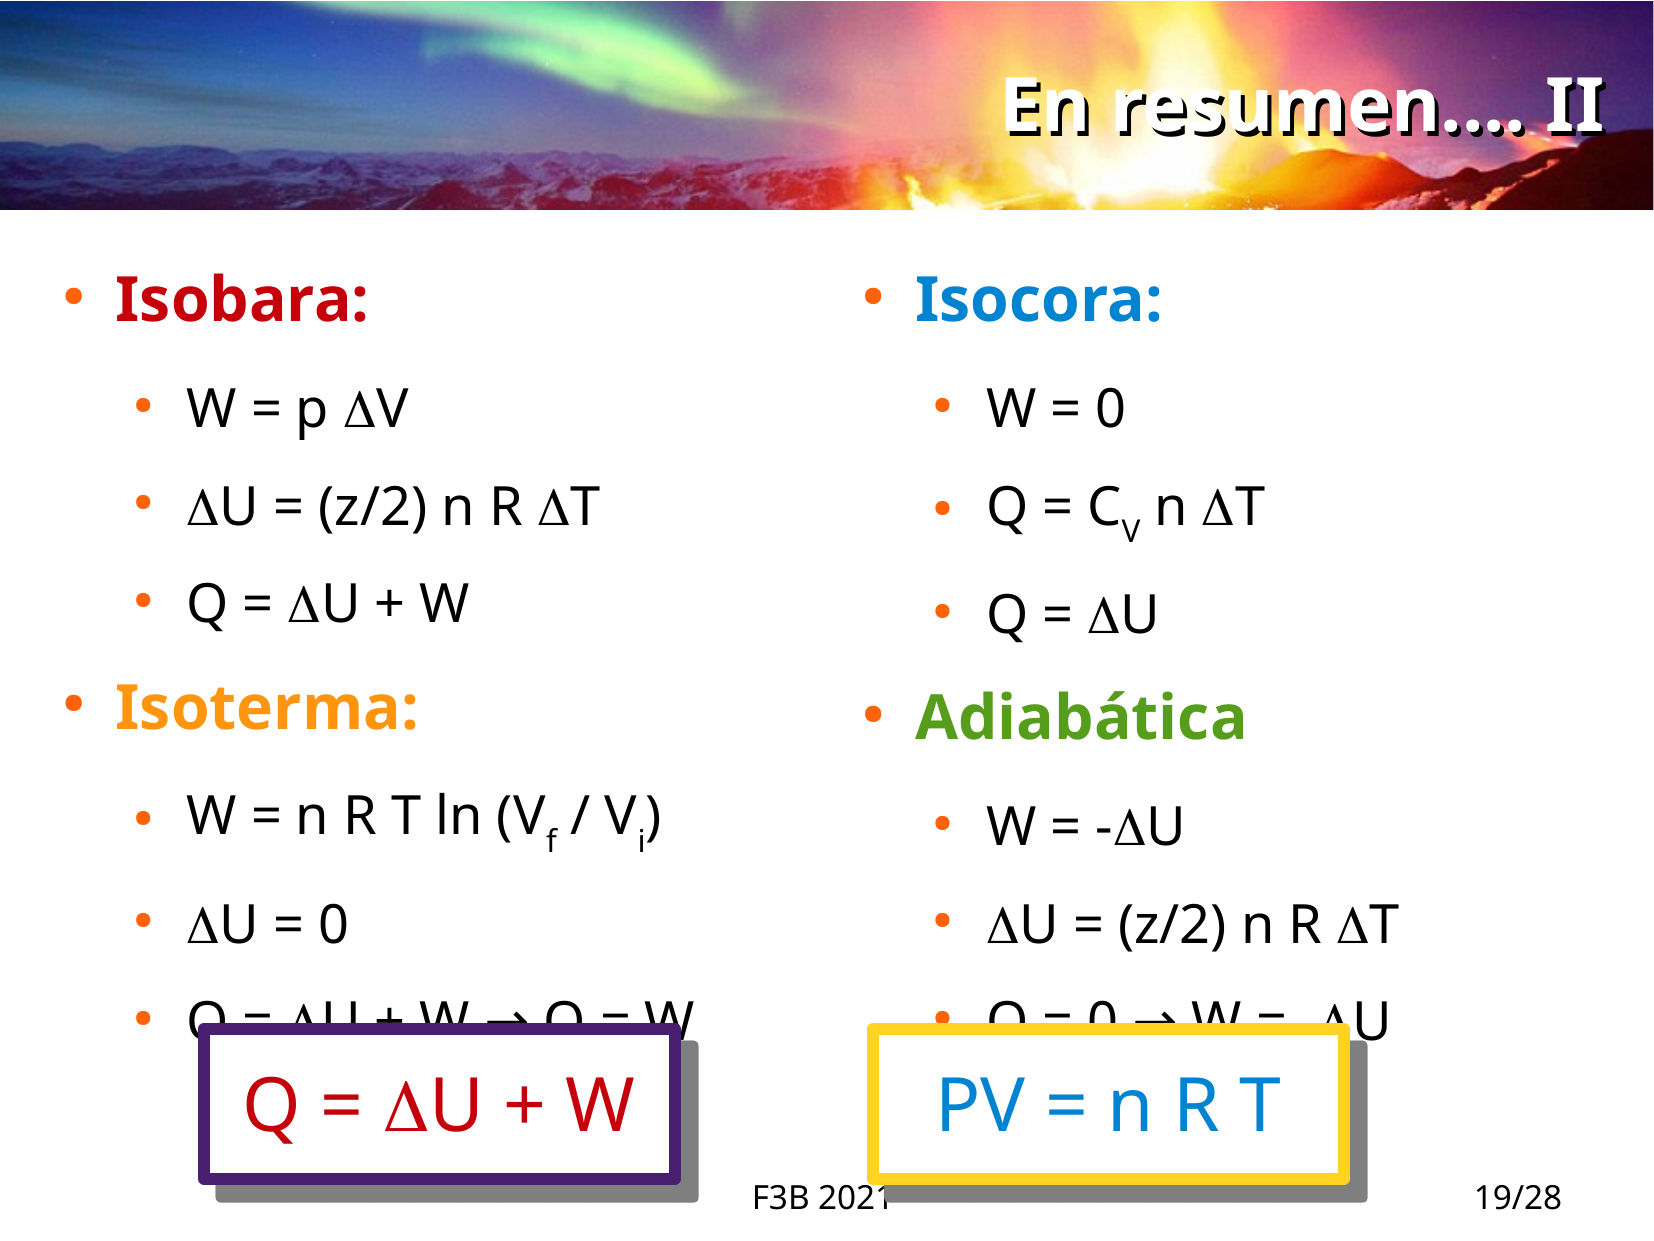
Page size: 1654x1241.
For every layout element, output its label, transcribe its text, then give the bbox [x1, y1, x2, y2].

text_box PV = n R T [872, 1028, 1344, 1179]
title En resumen.... II [45, 15, 1606, 191]
picture [0, 1, 1654, 210]
list Isocora: W = 0 Q = CV n DT Q = DU Adiabática W = -DU DU = (z/2) n R DT Q = 0 → W = -DU [844, 255, 1606, 1156]
list Isobara: W = p DV DU = (z/2) n R DT Q = DU + W Isoterma: W = n R T ln (Vf / Vi) DU = 0 Q = DU + W → Q = W [45, 255, 807, 1156]
text_box Q = DU + W [203, 1028, 675, 1179]
